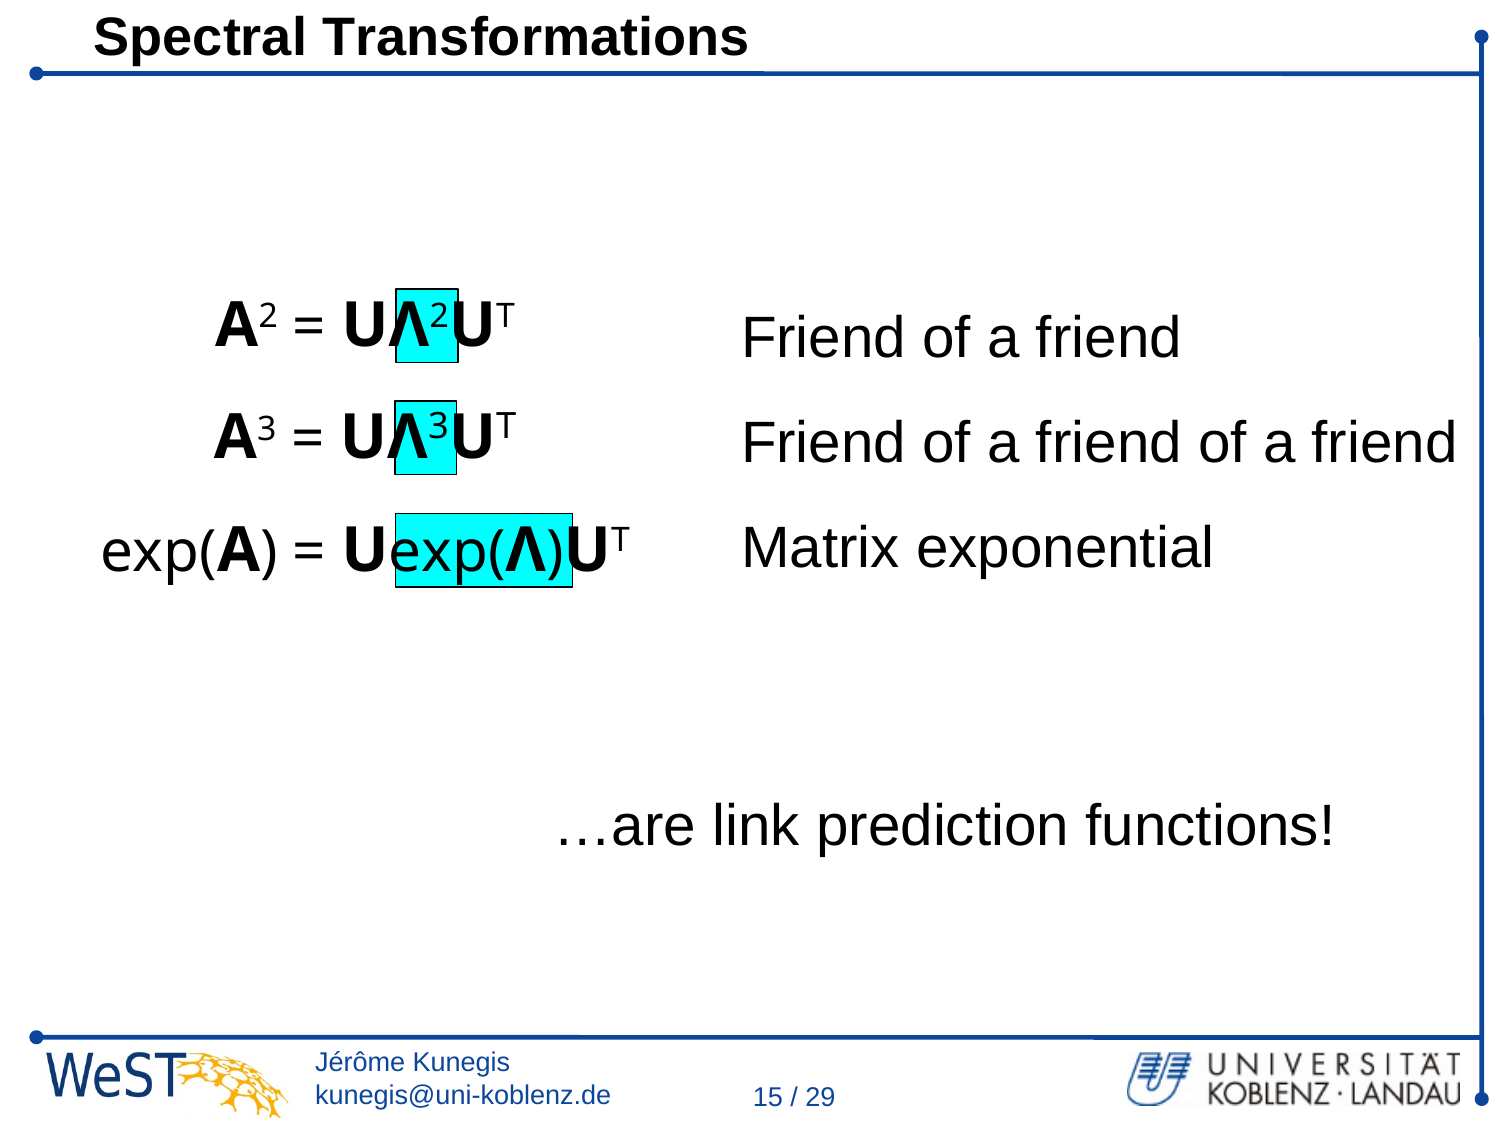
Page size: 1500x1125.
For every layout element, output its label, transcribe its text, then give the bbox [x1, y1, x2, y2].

text_box A2 = UΛ2UT A3 = UΛ3UT exp(A) = Uexp(Λ)UT [1, 238, 729, 674]
text_box Friend of a friend Friend of a friend of a friend Matrix exponential [726, 256, 1477, 692]
text_box Spectral Transformations [78, 0, 1477, 74]
text_box …are link prediction functions! [538, 779, 1352, 865]
picture [41, 1046, 302, 1118]
picture [1127, 1052, 1460, 1106]
